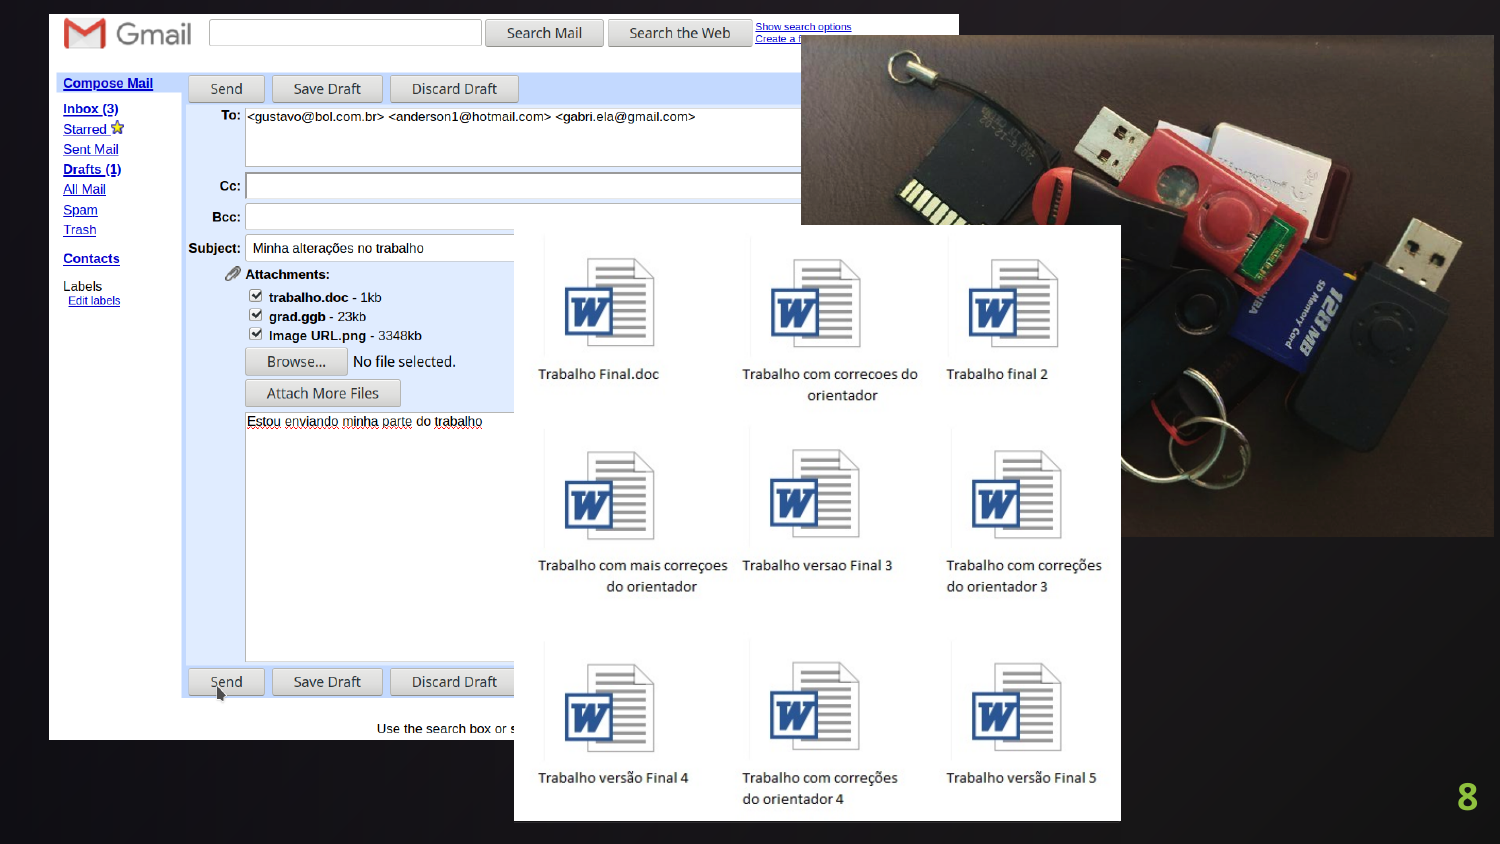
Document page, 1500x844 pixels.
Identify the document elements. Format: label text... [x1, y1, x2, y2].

slide_number <number> [1407, 752, 1494, 844]
picture [49, 14, 1494, 821]
